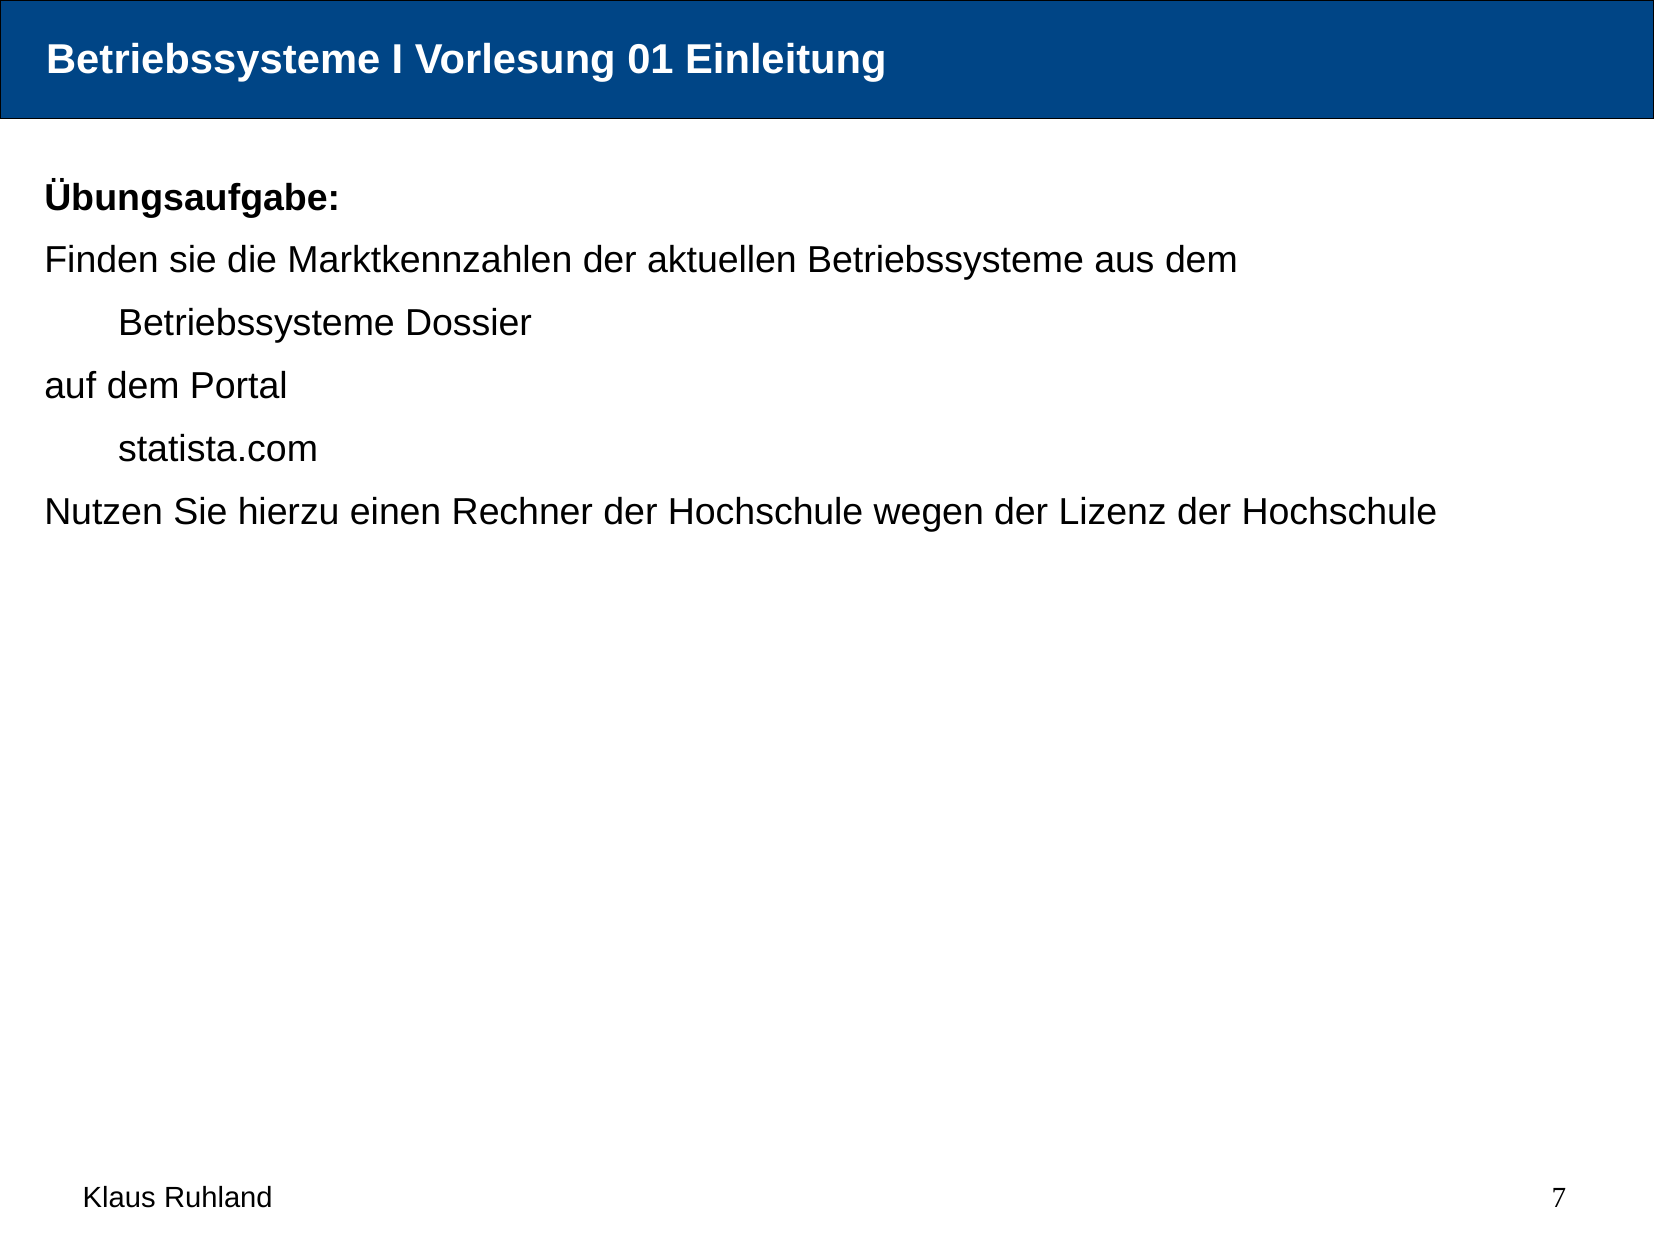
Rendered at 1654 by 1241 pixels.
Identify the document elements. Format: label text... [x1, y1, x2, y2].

text_box Übungsaufgabe: Finden sie die Marktkennzahlen der aktuellen Betriebssysteme aus dem Betriebssysteme Dossier auf dem Portal statista.com Nutzen Sie hierzu einen Rechner der Hochschule wegen der Lizenz der Hochschule [29, 147, 1565, 1149]
